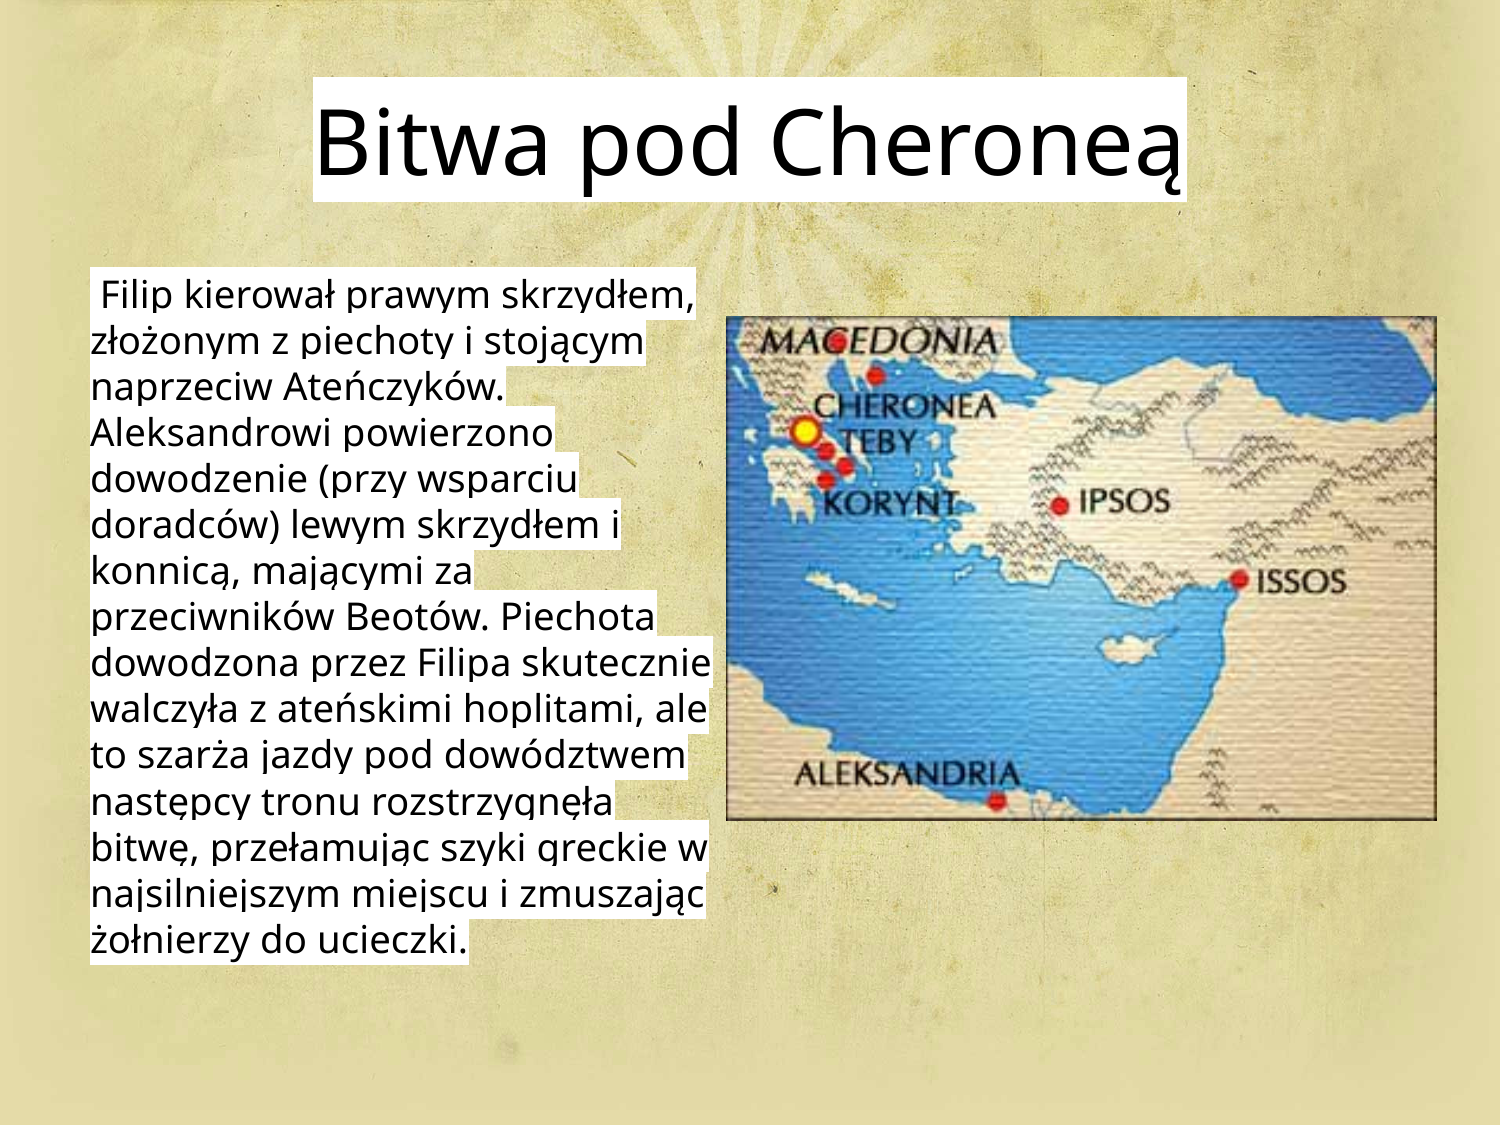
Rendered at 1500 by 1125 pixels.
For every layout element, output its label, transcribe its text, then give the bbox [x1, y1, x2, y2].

picture [0, 0, 1500, 1125]
title Bitwa pod Cheroneą [75, 45, 1426, 233]
list Filip kierował prawym skrzydłem, złożonym z piechoty i stojącym naprzeciw Ateńczyków. Aleksandrowi powierzono dowodzenie (przy wsparciu doradców) lewym skrzydłem i konnicą, mającymi za przeciwników Beotów. Piechota dowodzona przez Filipa skutecznie walczyła z ateńskimi hoplitami, ale to szarża jazdy pod dowództwem następcy tronu rozstrzygnęła bitwę, przełamując szyki greckie w najsilniejszym miejscu i zmuszając żołnierzy do ucieczki. [75, 262, 738, 1005]
